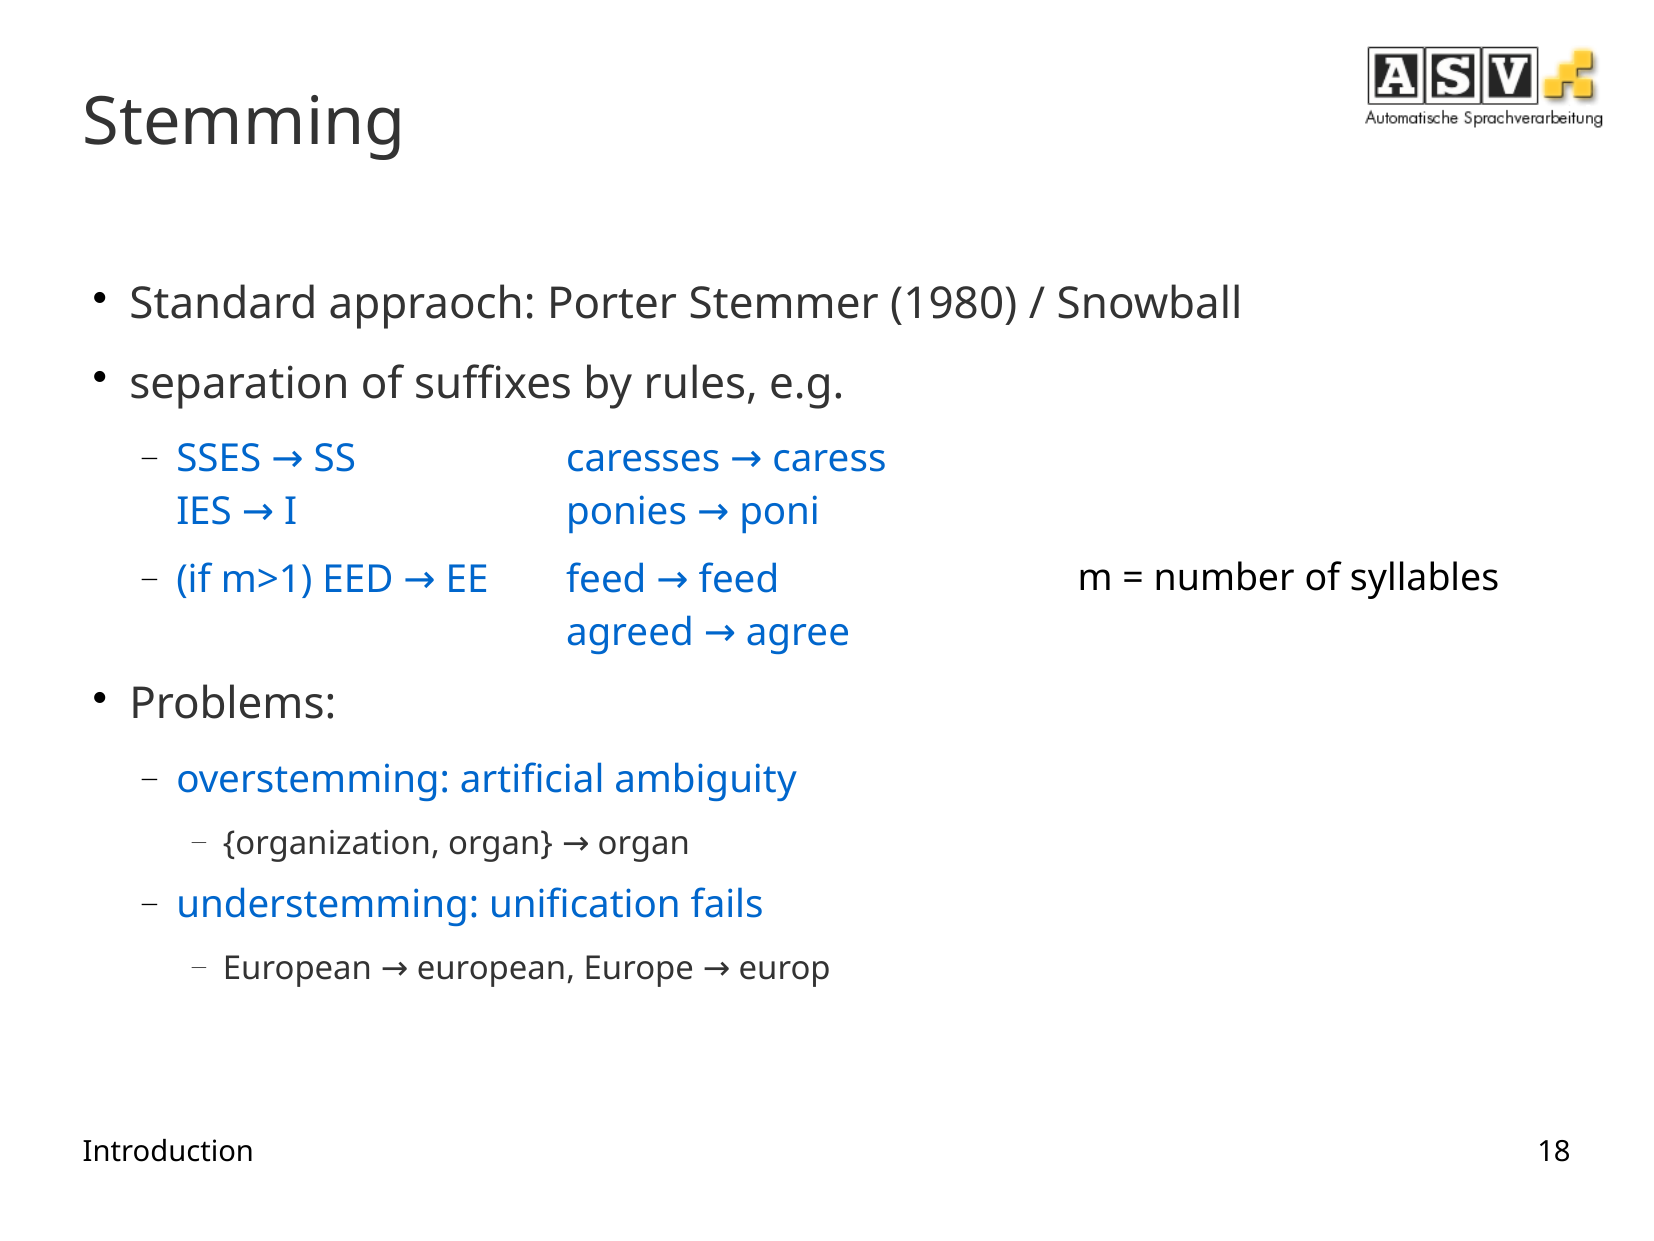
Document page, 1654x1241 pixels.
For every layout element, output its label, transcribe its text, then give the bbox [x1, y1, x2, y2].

title Stemming [82, 49, 1347, 189]
text_box m = number of syllables [1062, 543, 1481, 607]
list Standard appraoch: Porter Stemmer (1980) / Snowball separation of suffixes by rules, e.g. SSES → SS caresses → caress IES → I ponies → poni (if m>1) EED → EE feed → feed agreed → agree Problems: overstemming: artificial ambiguity {organization, organ} → organ understemming: unification fails European → european, Europe → europ [82, 271, 1538, 991]
picture [1364, 43, 1605, 129]
